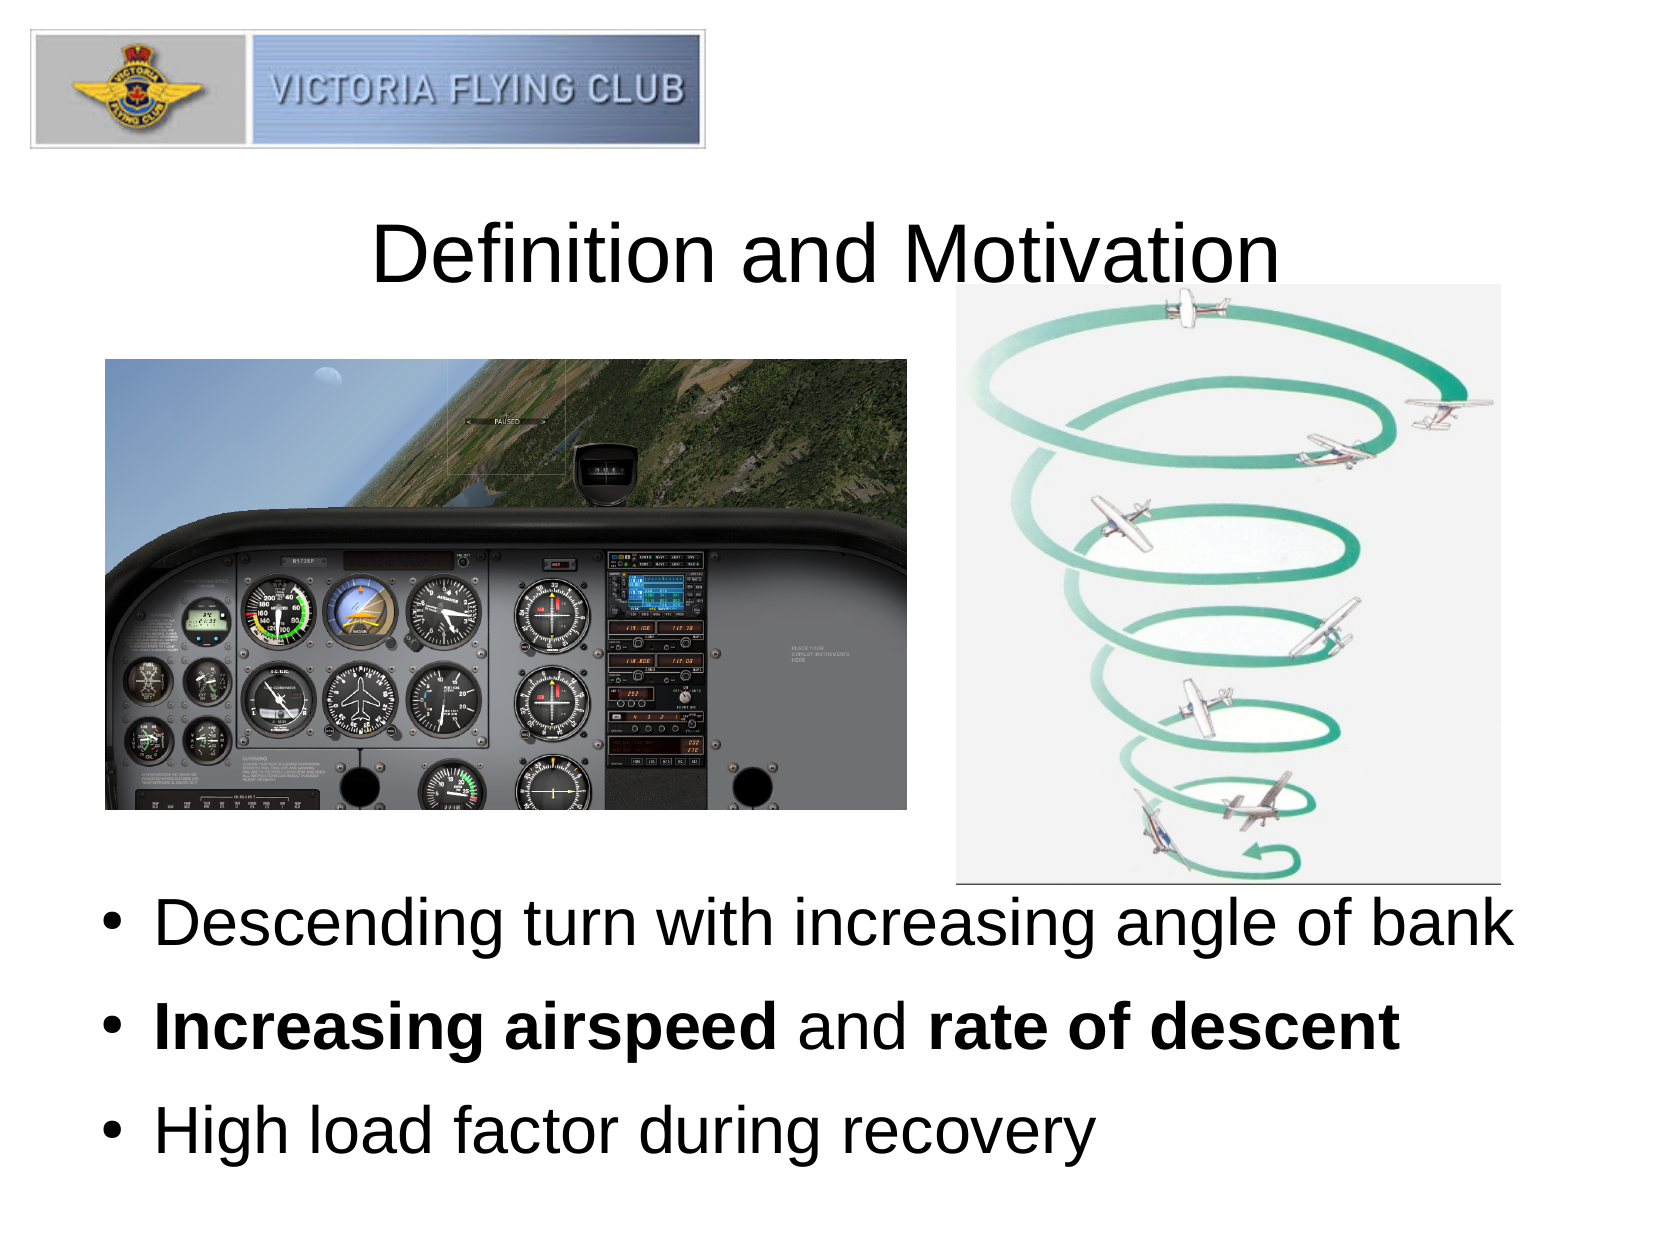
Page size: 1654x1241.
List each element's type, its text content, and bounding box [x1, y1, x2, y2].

picture [30, 29, 706, 149]
title Definition and Motivation [82, 150, 1571, 358]
picture [105, 359, 907, 811]
picture [956, 284, 1501, 886]
list Descending turn with increasing angle of bank Increasing airspeed and rate of descent High load factor during recovery [82, 885, 1571, 1201]
